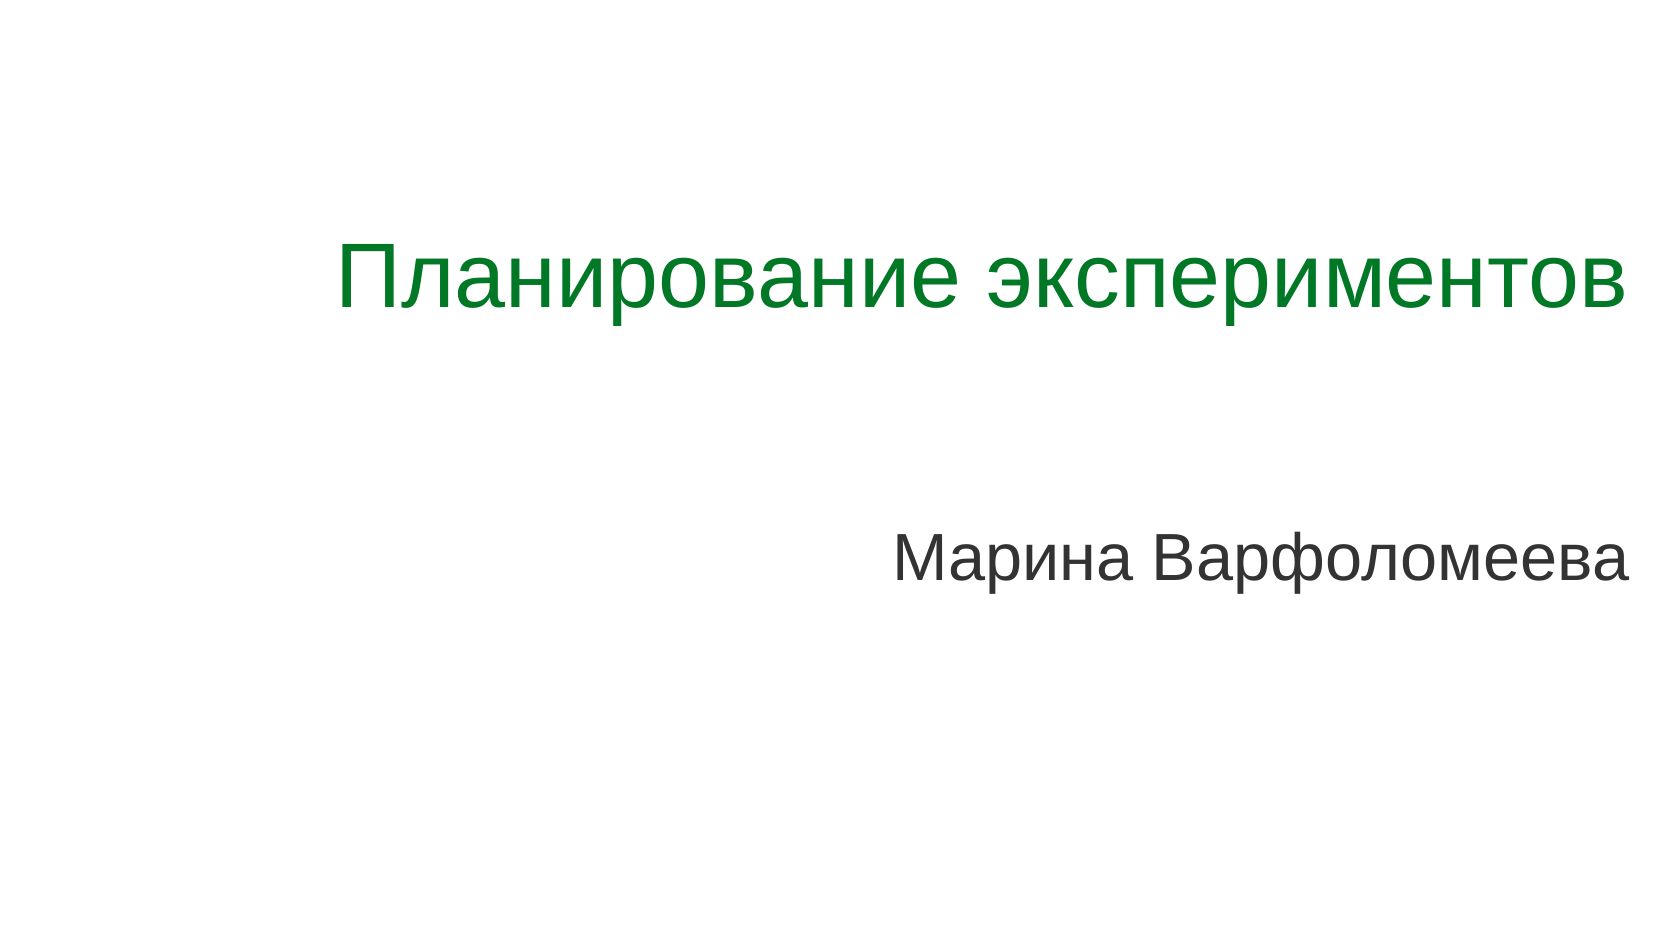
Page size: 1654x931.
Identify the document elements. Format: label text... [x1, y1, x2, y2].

title Планирование экспериментов [23, 224, 1630, 473]
list Марина Варфоломеева [23, 519, 1630, 758]
